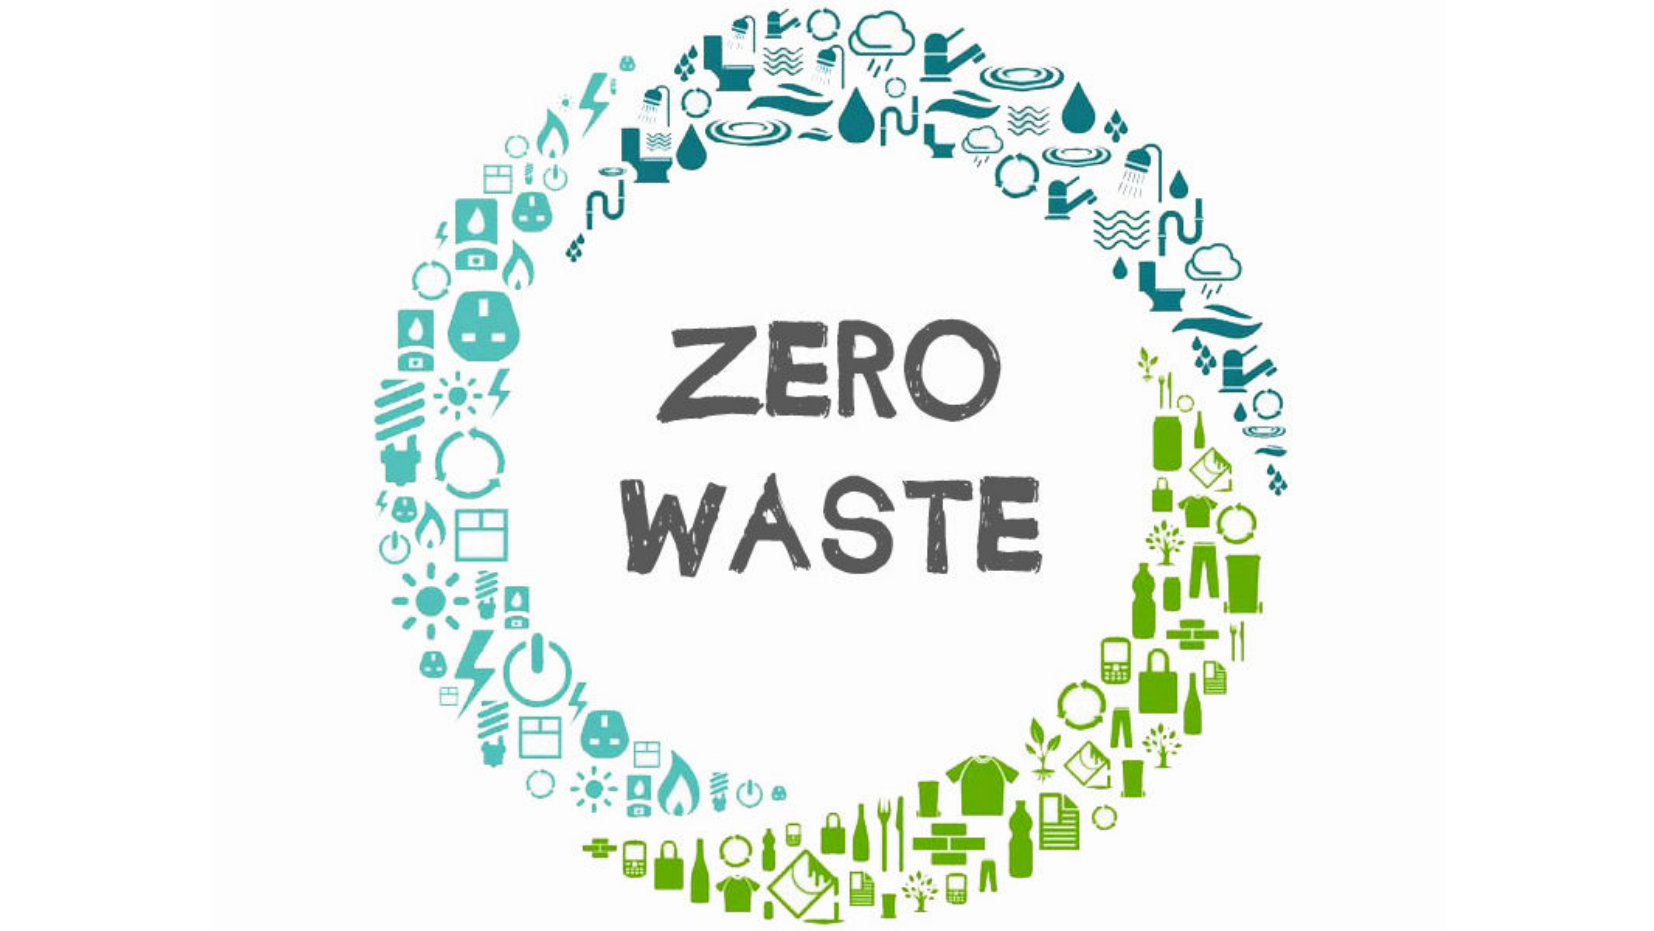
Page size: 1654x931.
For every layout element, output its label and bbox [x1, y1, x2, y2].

picture [212, 0, 1446, 931]
